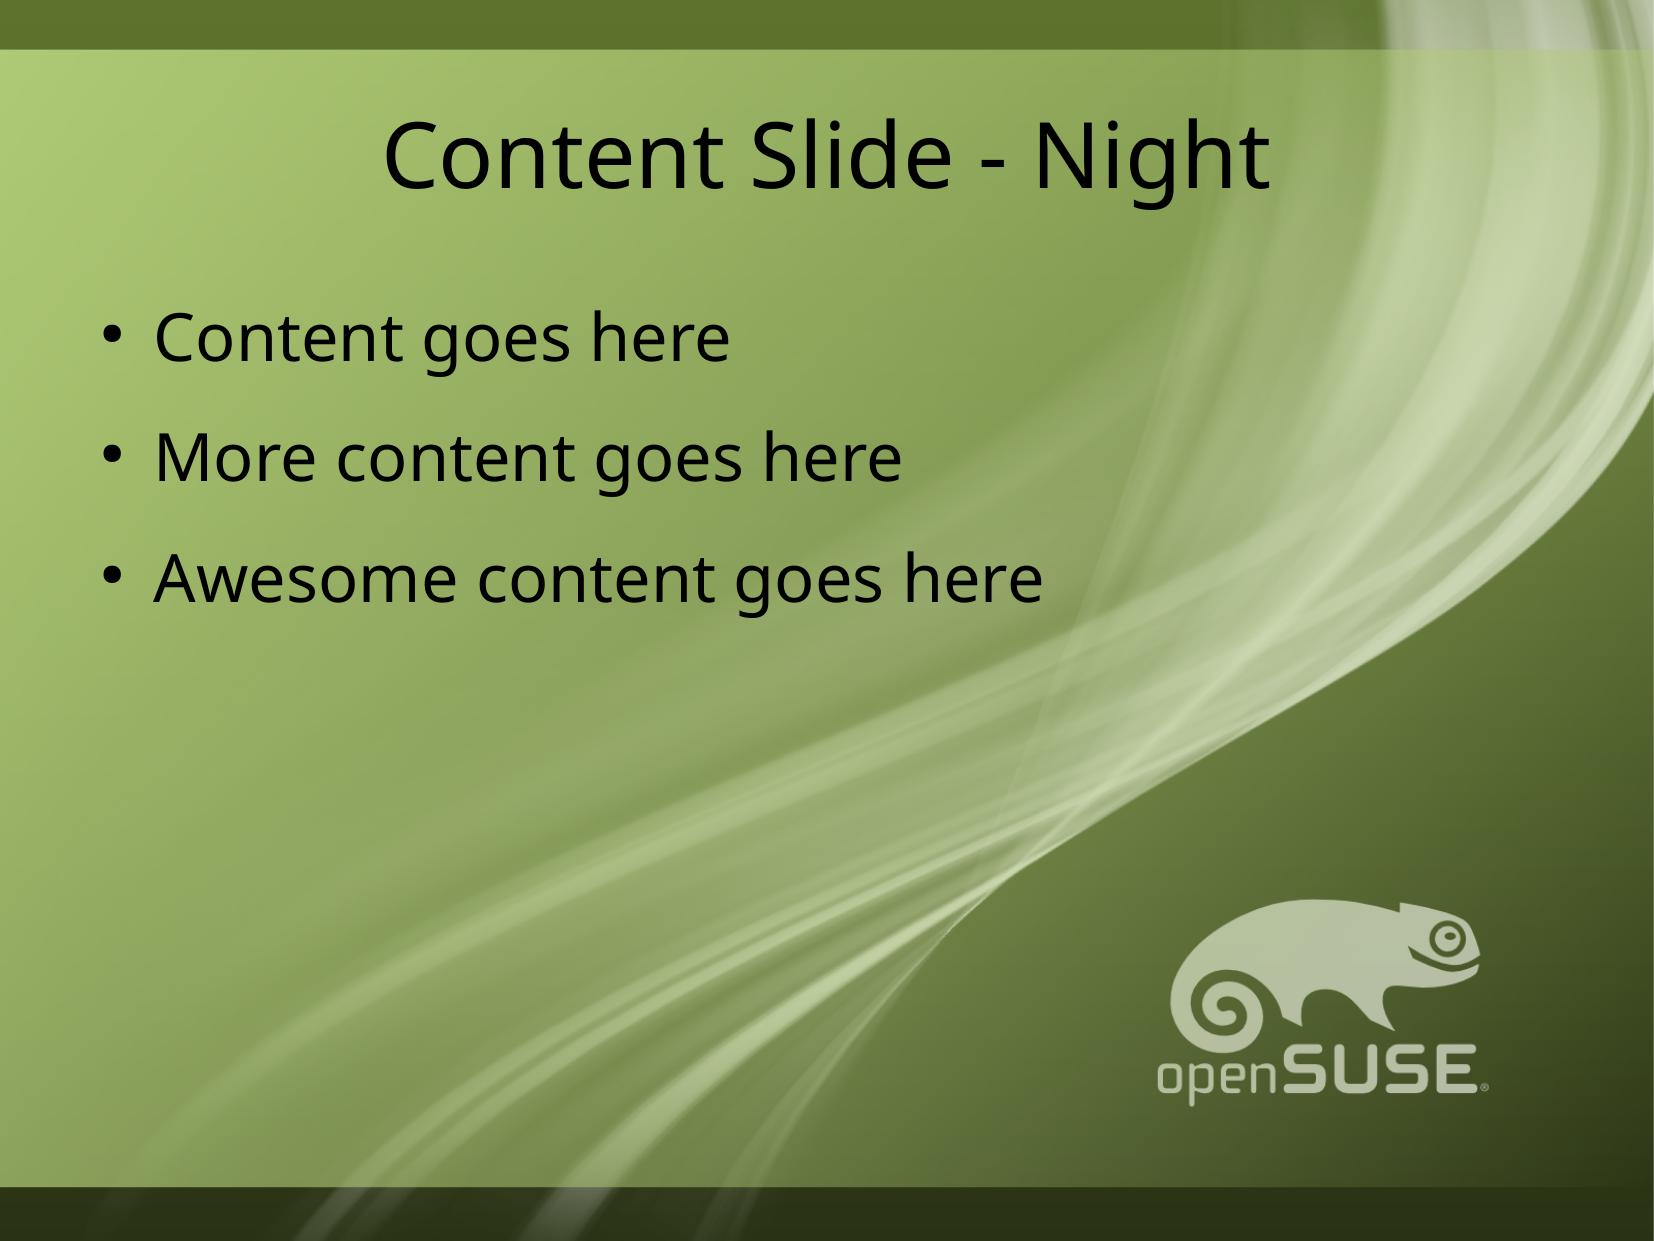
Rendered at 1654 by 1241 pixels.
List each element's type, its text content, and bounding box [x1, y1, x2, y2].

picture [0, 0, 1654, 1241]
title Content Slide - Night [82, 49, 1571, 257]
list Content goes here More content goes here Awesome content goes here [82, 290, 1571, 1109]
